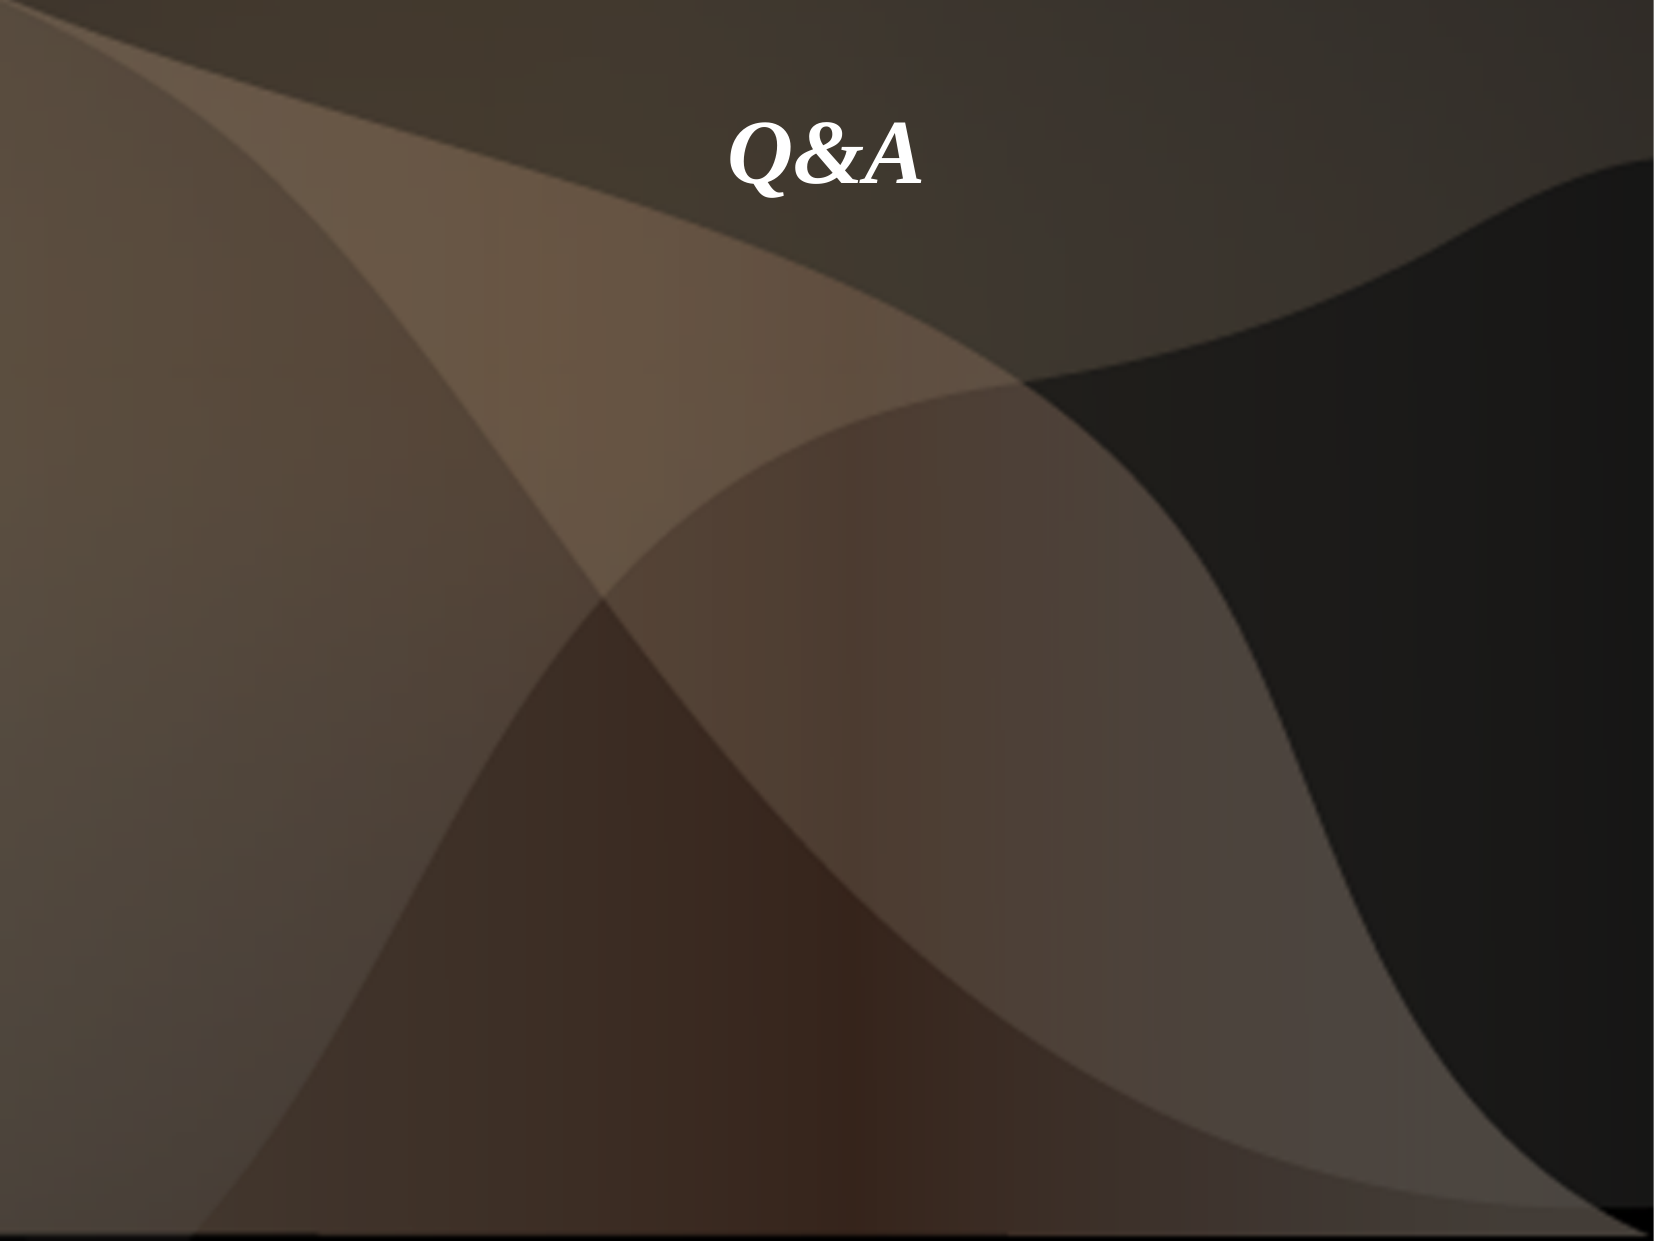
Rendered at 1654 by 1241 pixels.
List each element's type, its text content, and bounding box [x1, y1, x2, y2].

title Q&A [82, 56, 1571, 250]
picture [0, 0, 1654, 1241]
